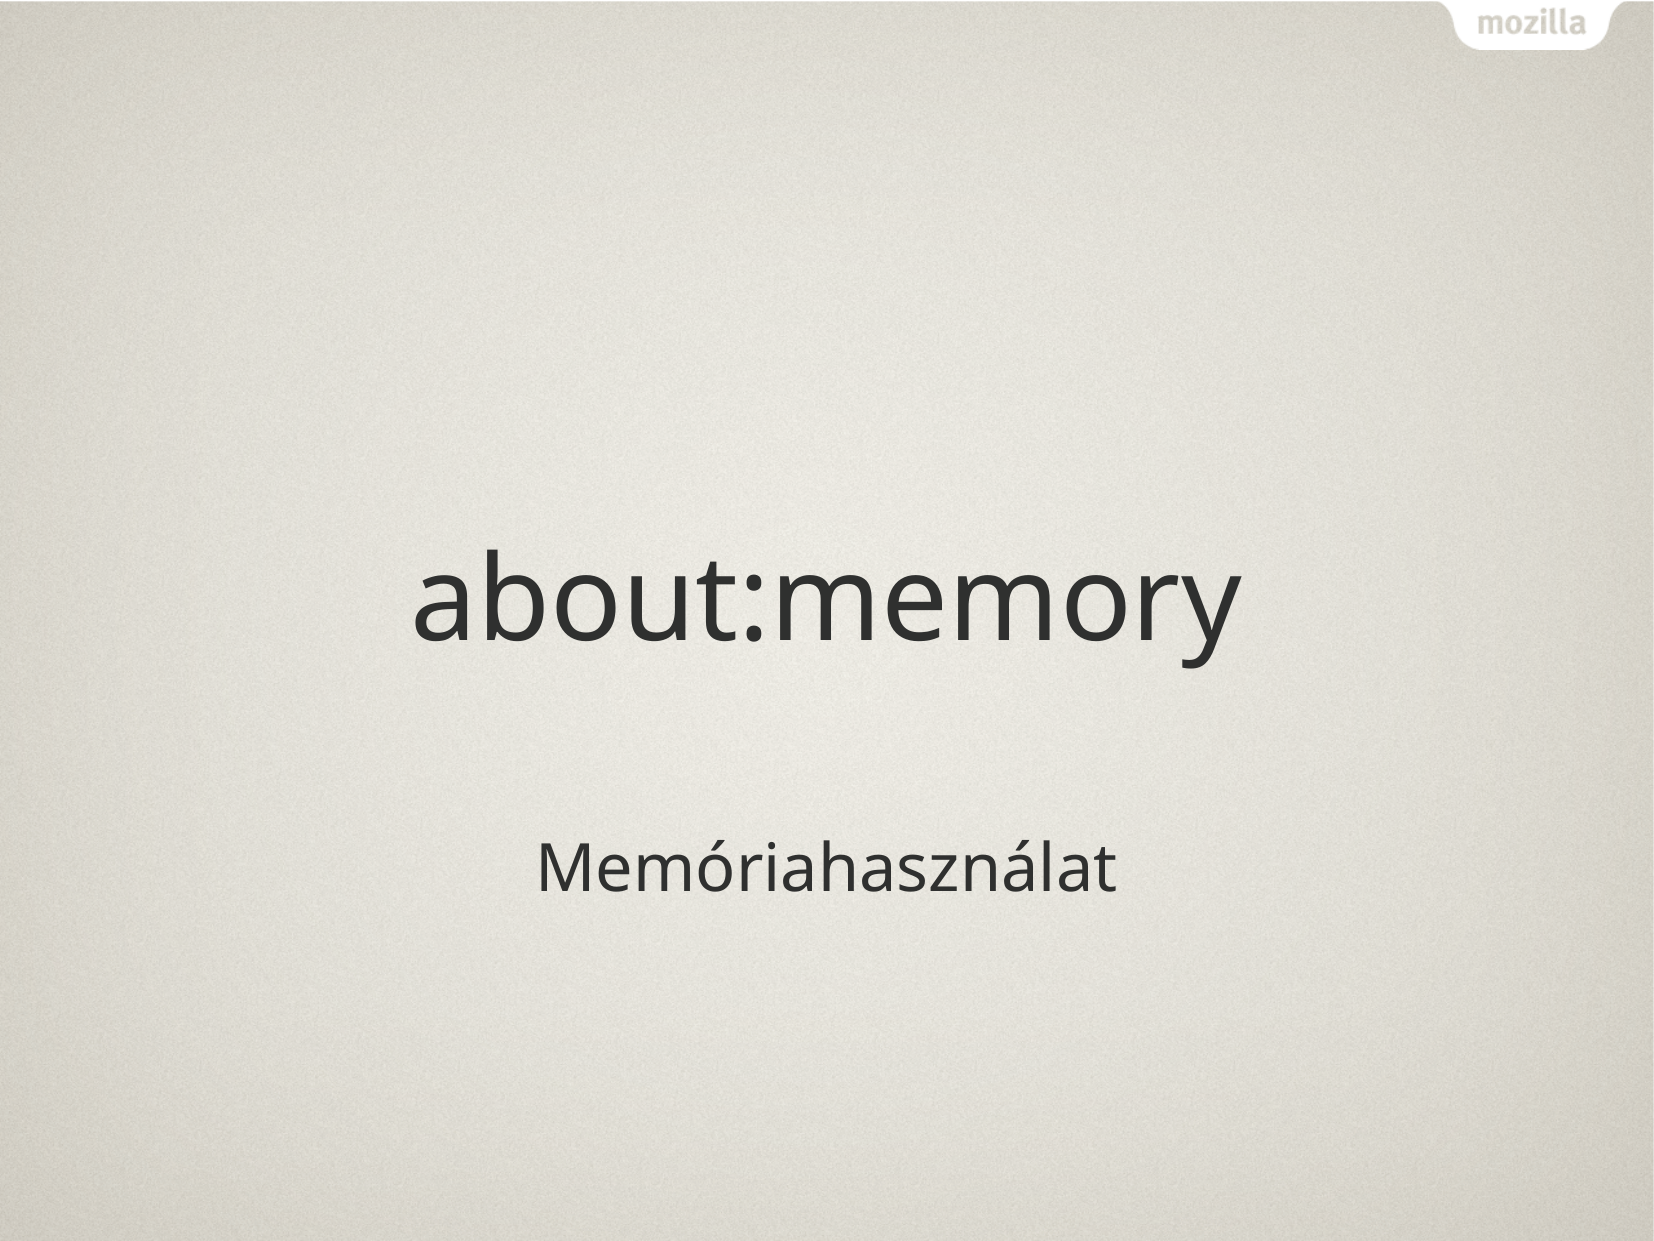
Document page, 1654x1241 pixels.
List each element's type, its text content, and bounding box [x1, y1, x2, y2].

picture [0, 0, 1654, 1241]
title about:memory [45, 260, 1609, 645]
subtitle Memóriahasználat [45, 645, 1609, 1164]
